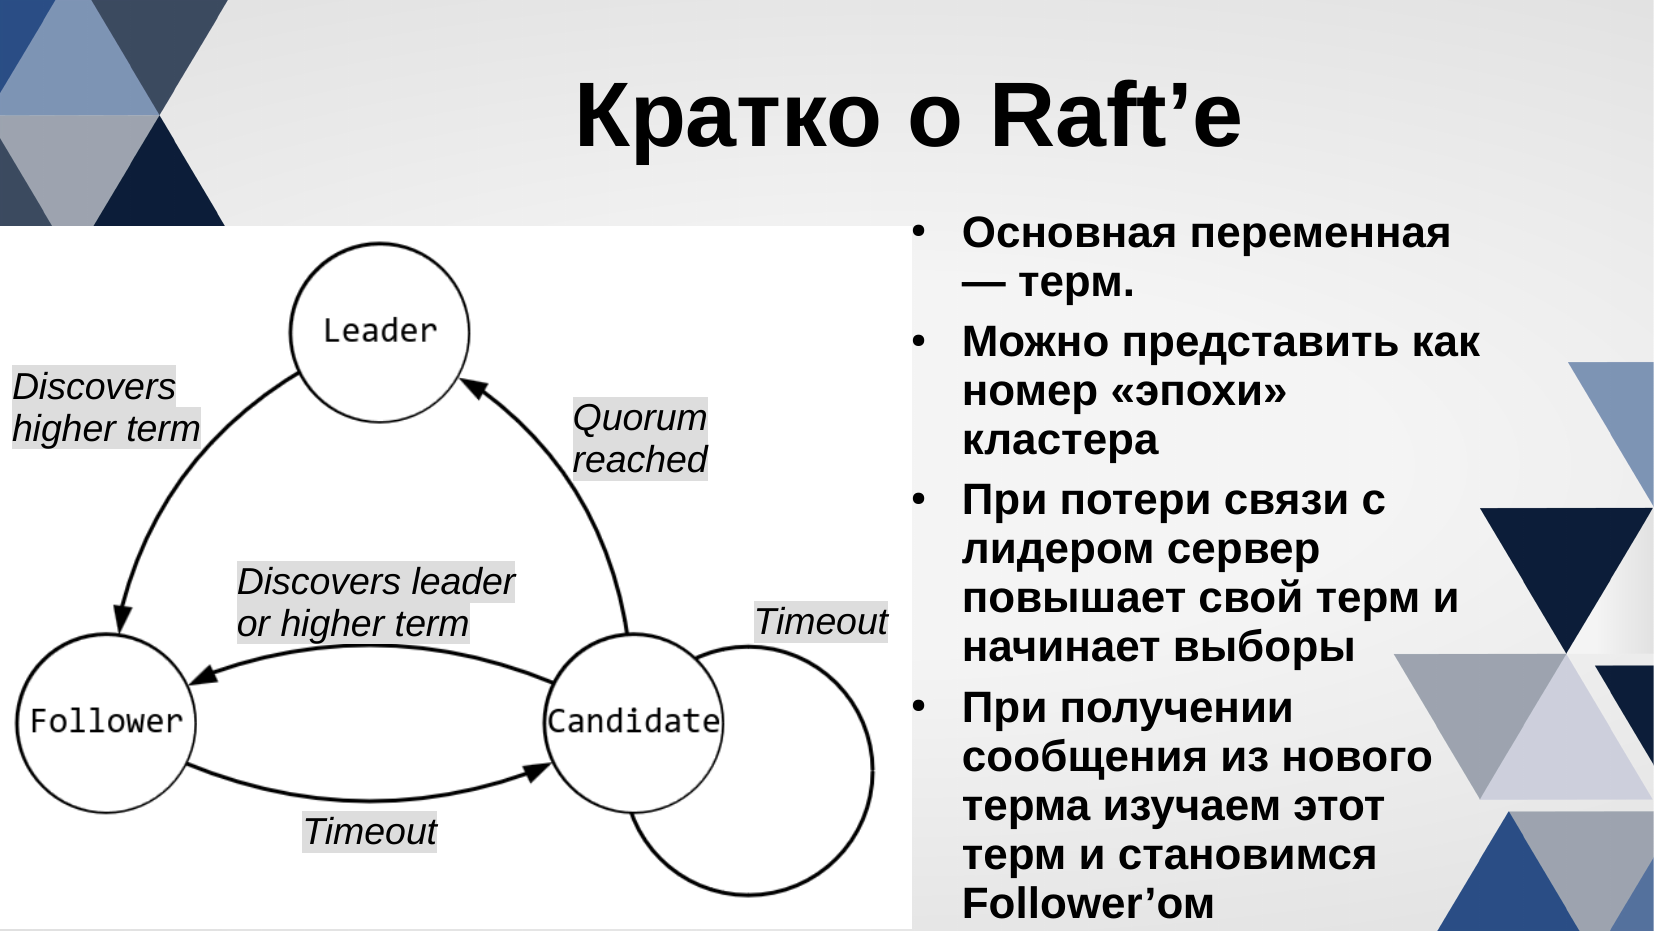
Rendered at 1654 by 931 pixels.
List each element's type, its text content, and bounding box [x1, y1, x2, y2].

title Кратко о Raft’е [165, 37, 1654, 193]
text_box Discovers higher term [0, 357, 243, 460]
list Основная переменная — терм. Можно представить как номер «эпохи» кластера При потери связи с лидером сервер повышает свой терм и начинает выборы При получении сообщения из нового терма изучаем этот терм и становимся Follower’ом [893, 207, 1496, 930]
picture [0, 0, 1654, 931]
text_box Discovers leader or higher term [222, 553, 543, 670]
text_box Timeout [738, 593, 893, 651]
text_box Quorum reached [557, 389, 763, 489]
text_box Timeout [287, 803, 454, 860]
